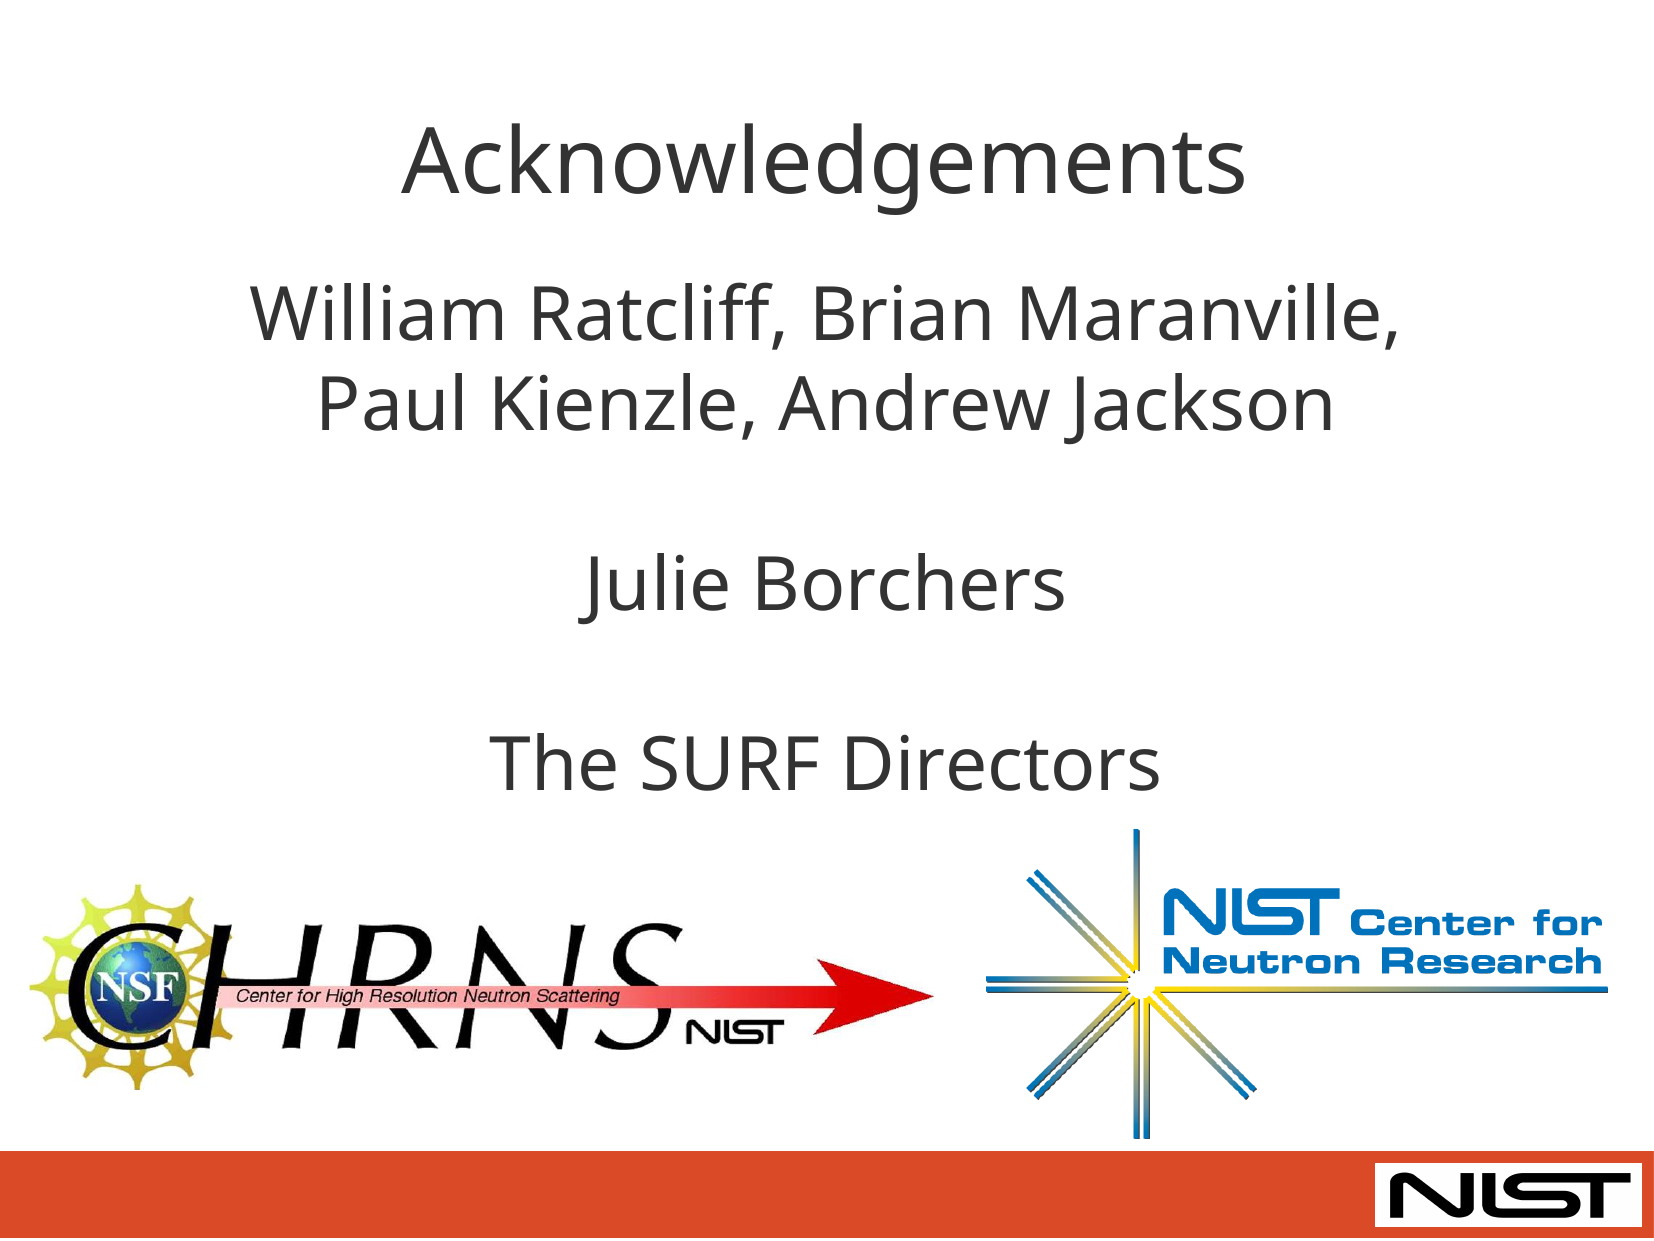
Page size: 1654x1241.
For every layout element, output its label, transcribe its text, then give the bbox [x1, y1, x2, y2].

picture [0, 1151, 1654, 1238]
picture [986, 829, 1608, 1139]
list William Ratcliff, Brian Maranville, Paul Kienzle, Andrew Jackson Julie Borchers The SURF Directors [70, 257, 1583, 1076]
picture [29, 878, 935, 1090]
title Acknowledgements [56, 63, 1596, 266]
